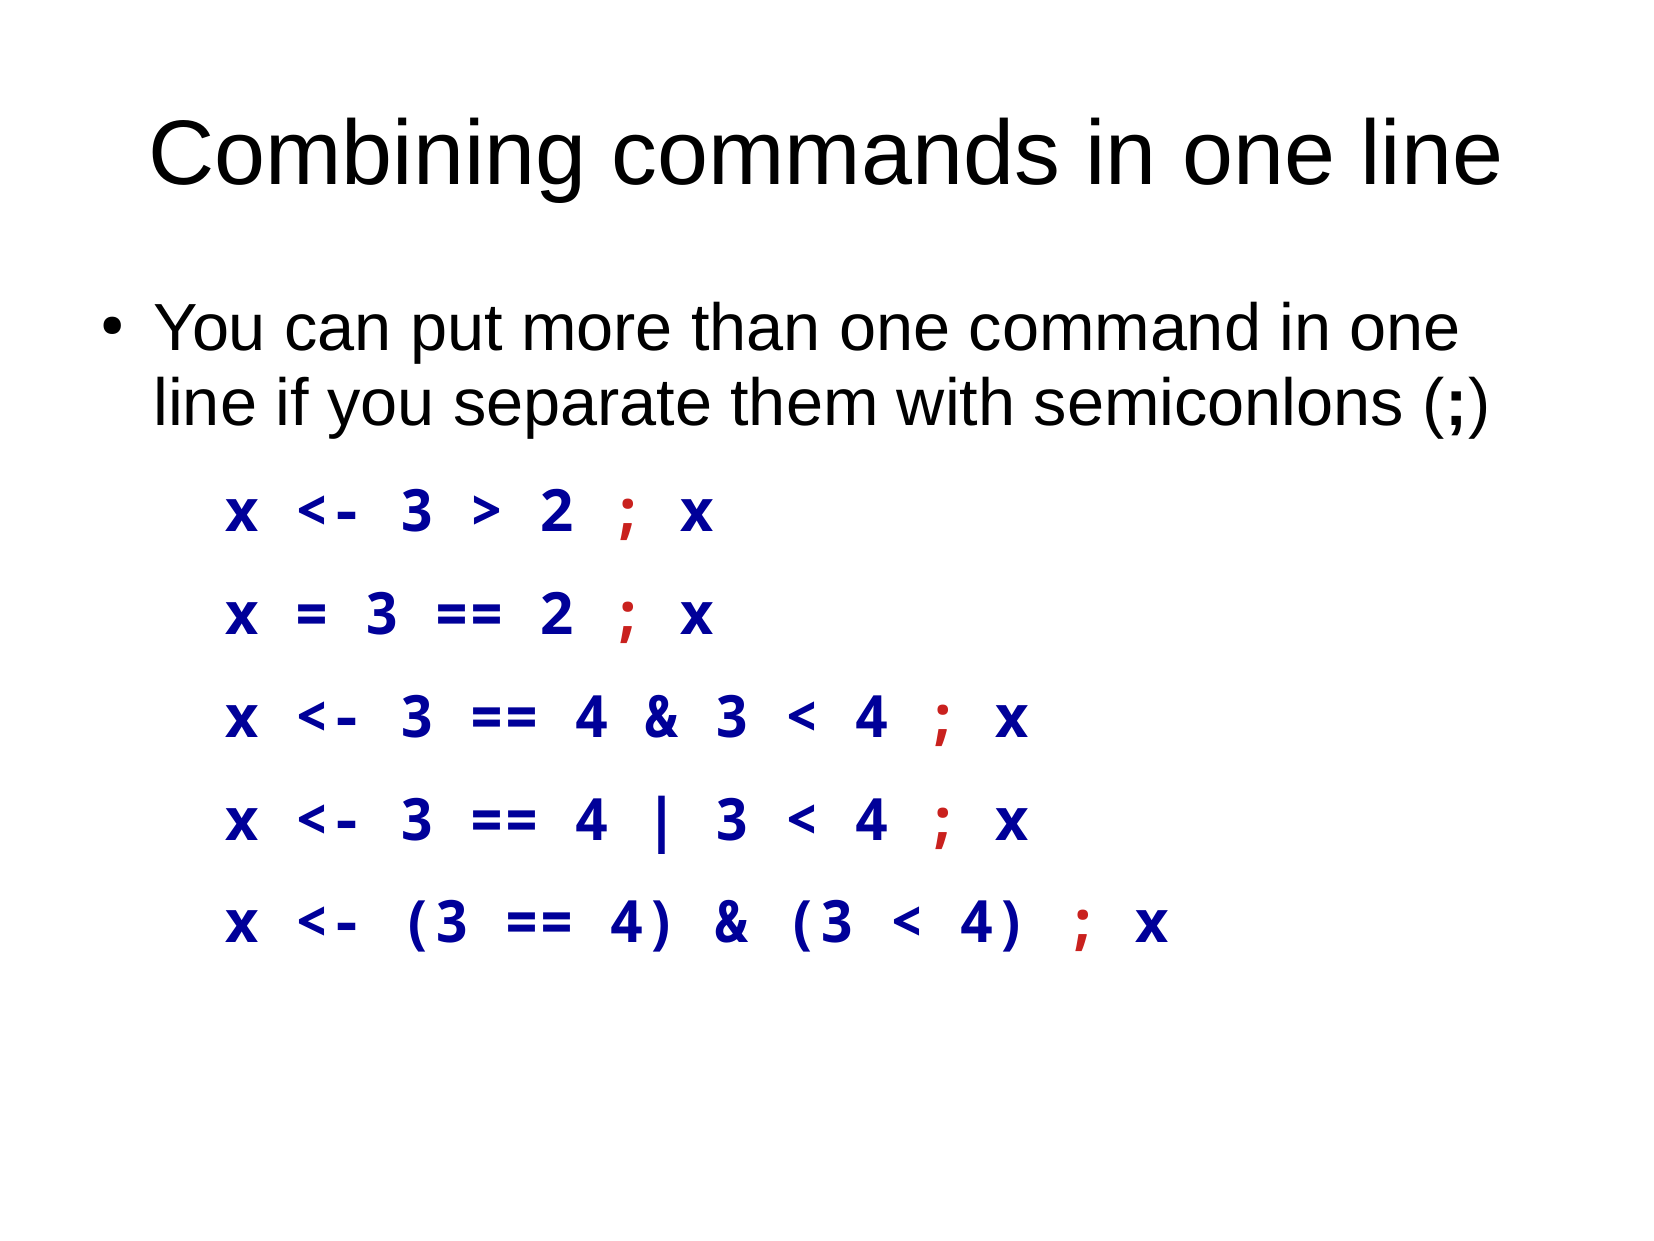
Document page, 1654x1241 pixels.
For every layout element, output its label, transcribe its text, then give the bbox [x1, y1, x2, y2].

title Combining commands in one line [82, 49, 1571, 257]
list You can put more than one command in one line if you separate them with semiconlons (;) x <- 3 > 2 ; x x = 3 == 2 ; x x <- 3 == 4 & 3 < 4 ; x x <- 3 == 4 | 3 < 4 ; x x <- (3 == 4) & (3 < 4) ; x [82, 290, 1571, 1170]
